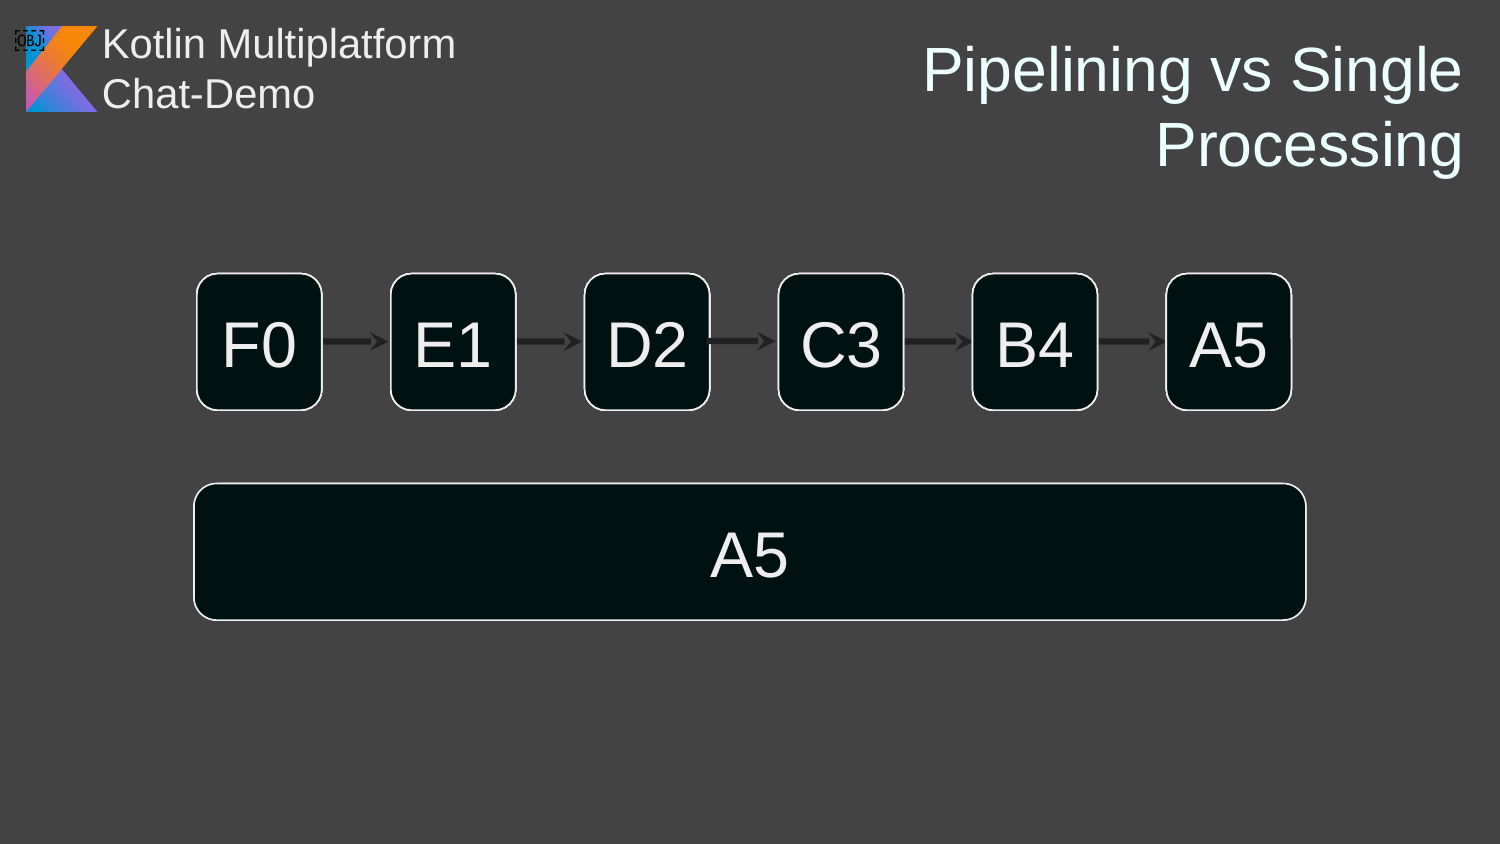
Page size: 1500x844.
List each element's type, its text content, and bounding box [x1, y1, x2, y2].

text_box F0 [196, 273, 322, 411]
text_box A5 [1166, 273, 1292, 411]
picture [26, 26, 98, 112]
text_box A5 [193, 483, 1306, 621]
text_box C3 [778, 273, 904, 411]
text_box D2 [584, 273, 710, 411]
text_box E1 [390, 273, 516, 411]
text_box B4 [972, 273, 1098, 411]
title Pipelining vs Single Processing [827, 14, 1480, 194]
